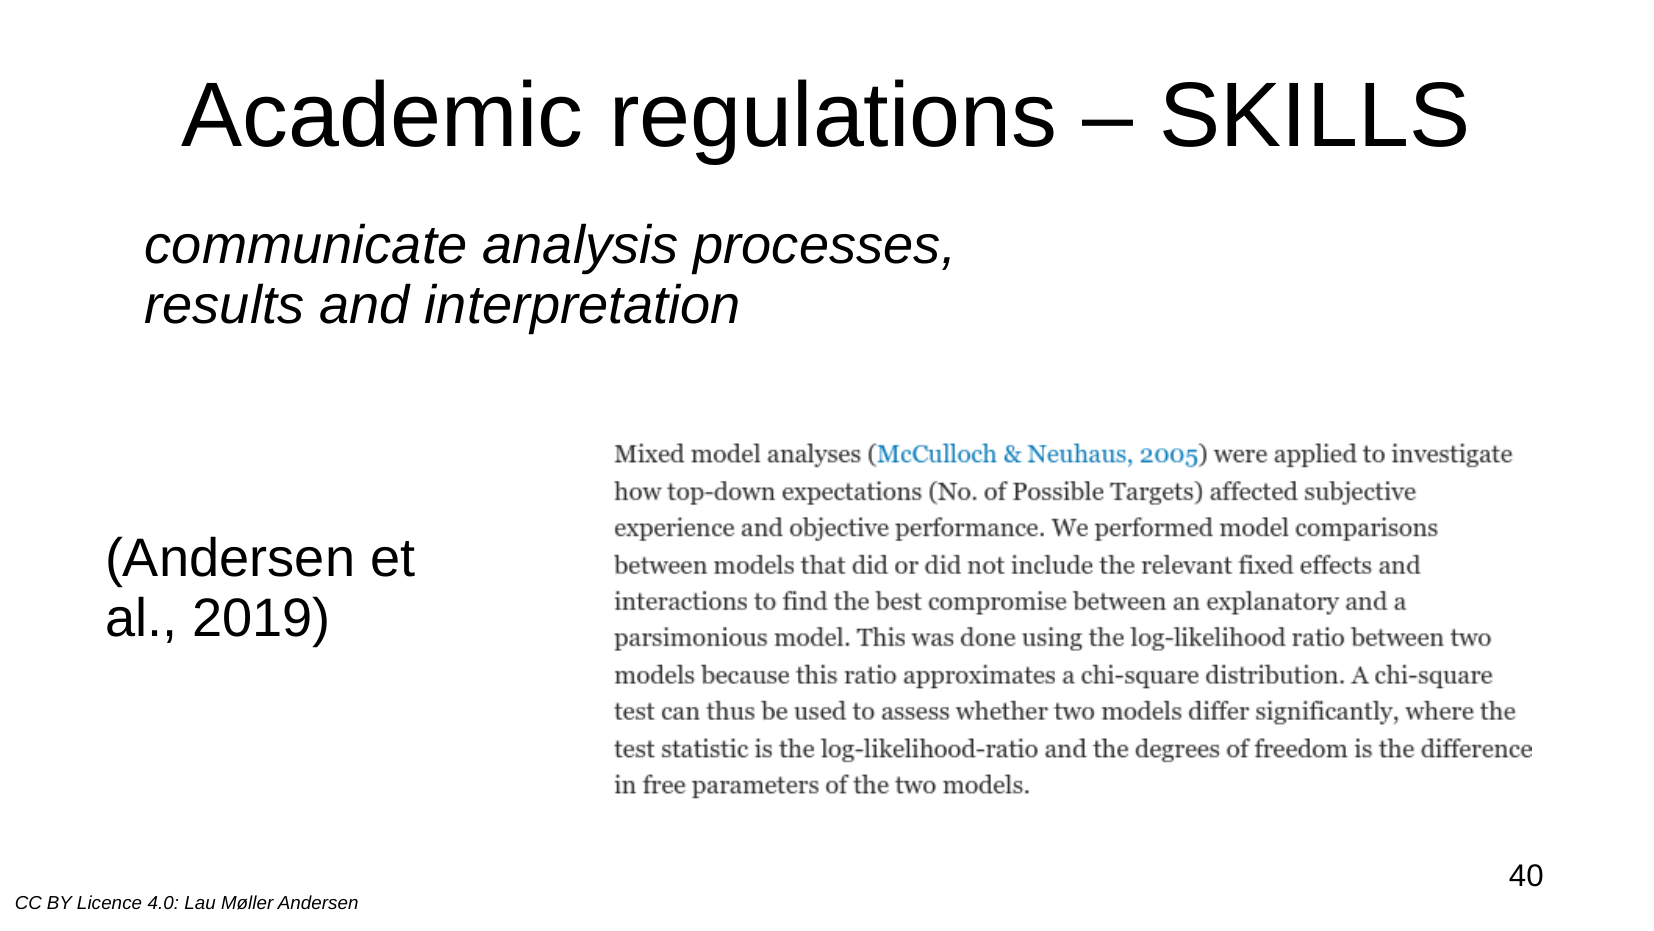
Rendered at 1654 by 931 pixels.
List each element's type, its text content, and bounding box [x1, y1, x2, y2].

picture [614, 436, 1532, 800]
text_box <nummer> [1494, 850, 1654, 921]
text_box CC BY Licence 4.0: Lau Møller Andersen [0, 885, 387, 921]
title Academic regulations – SKILLS [82, 37, 1571, 193]
text_box communicate analysis processes, results and interpretation [129, 206, 1125, 343]
text_box (Andersen et al., 2019) [90, 519, 485, 717]
